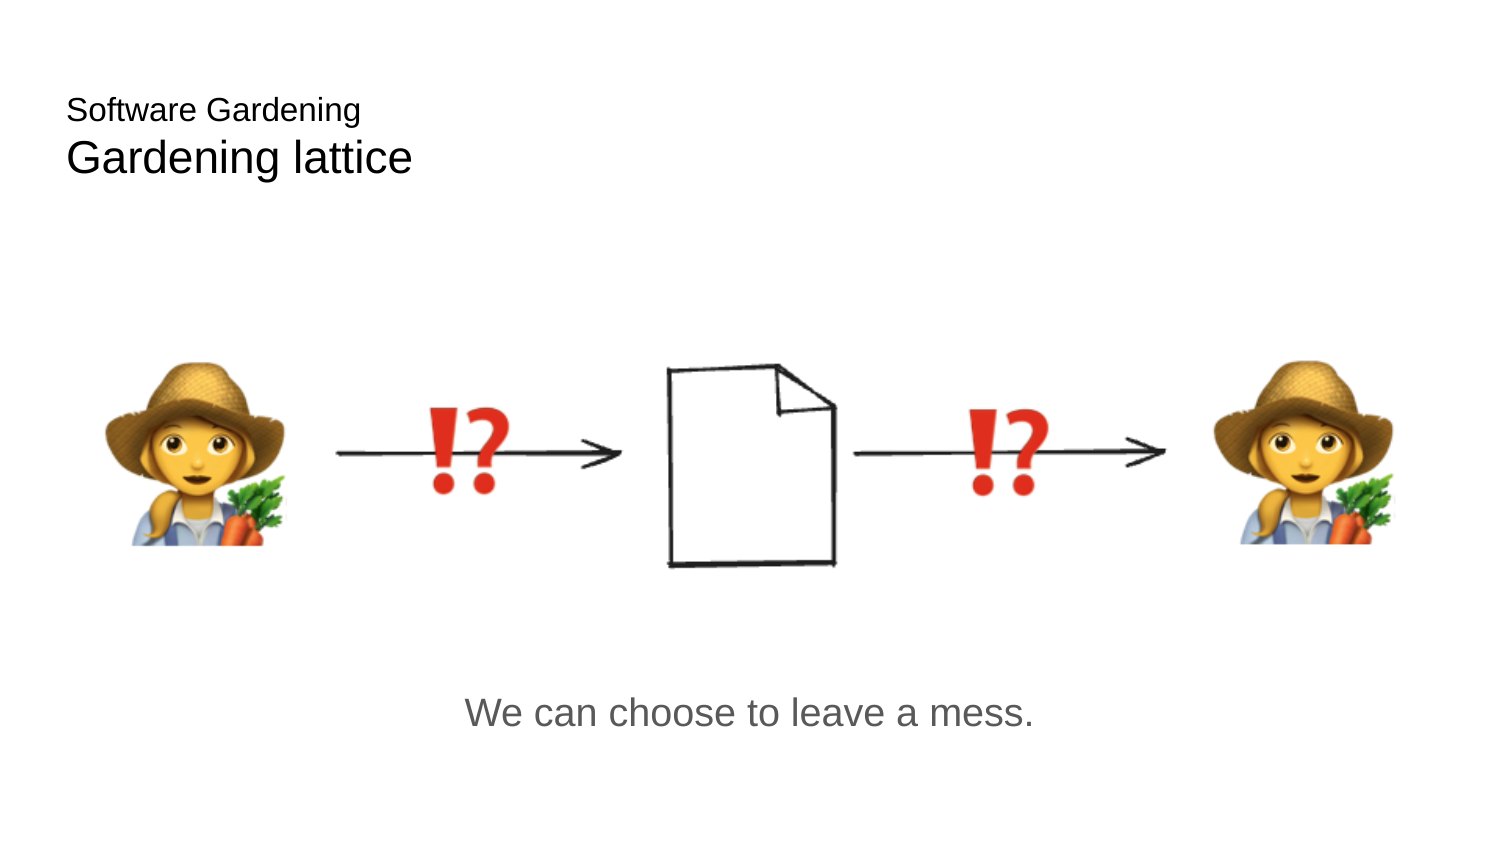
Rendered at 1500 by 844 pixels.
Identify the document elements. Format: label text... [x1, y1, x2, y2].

picture [84, 295, 1416, 620]
list We can choose to leave a mess. [162, 675, 1338, 740]
text_box Software Gardening Gardening lattice [51, 72, 1449, 199]
